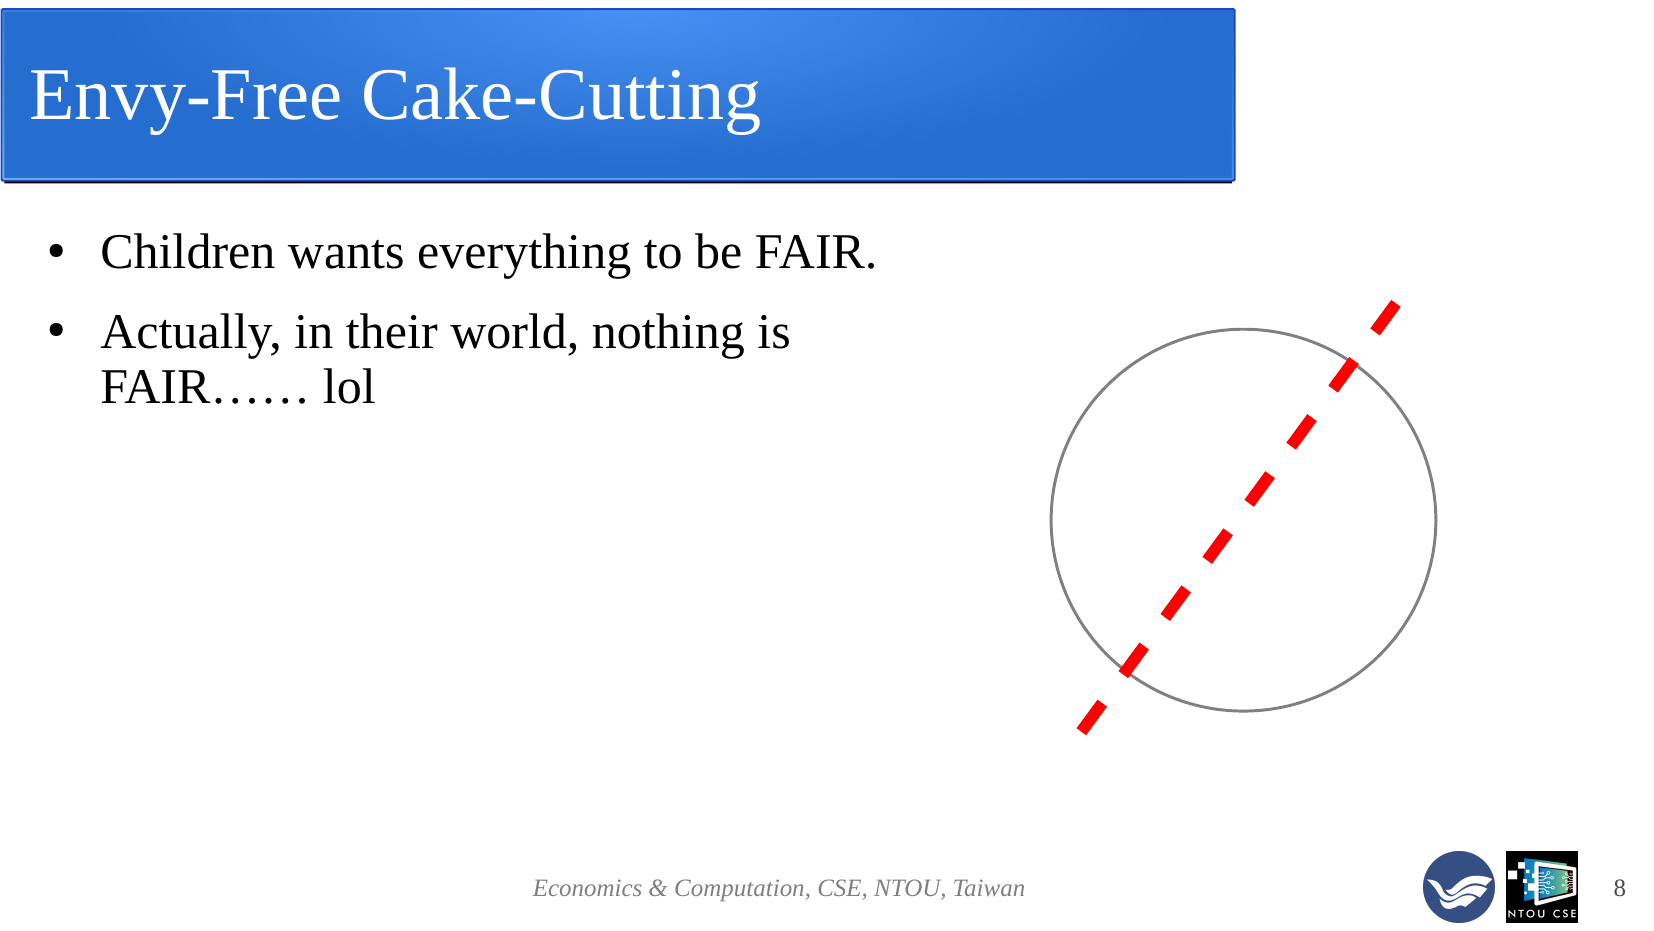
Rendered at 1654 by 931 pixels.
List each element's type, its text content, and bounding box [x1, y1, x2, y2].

list Children wants everything to be FAIR. Actually, in their world, nothing is FAIR…… lol [29, 224, 928, 764]
title Envy-Free Cake-Cutting [29, 17, 1138, 172]
picture [1506, 851, 1578, 923]
picture [1423, 851, 1495, 923]
